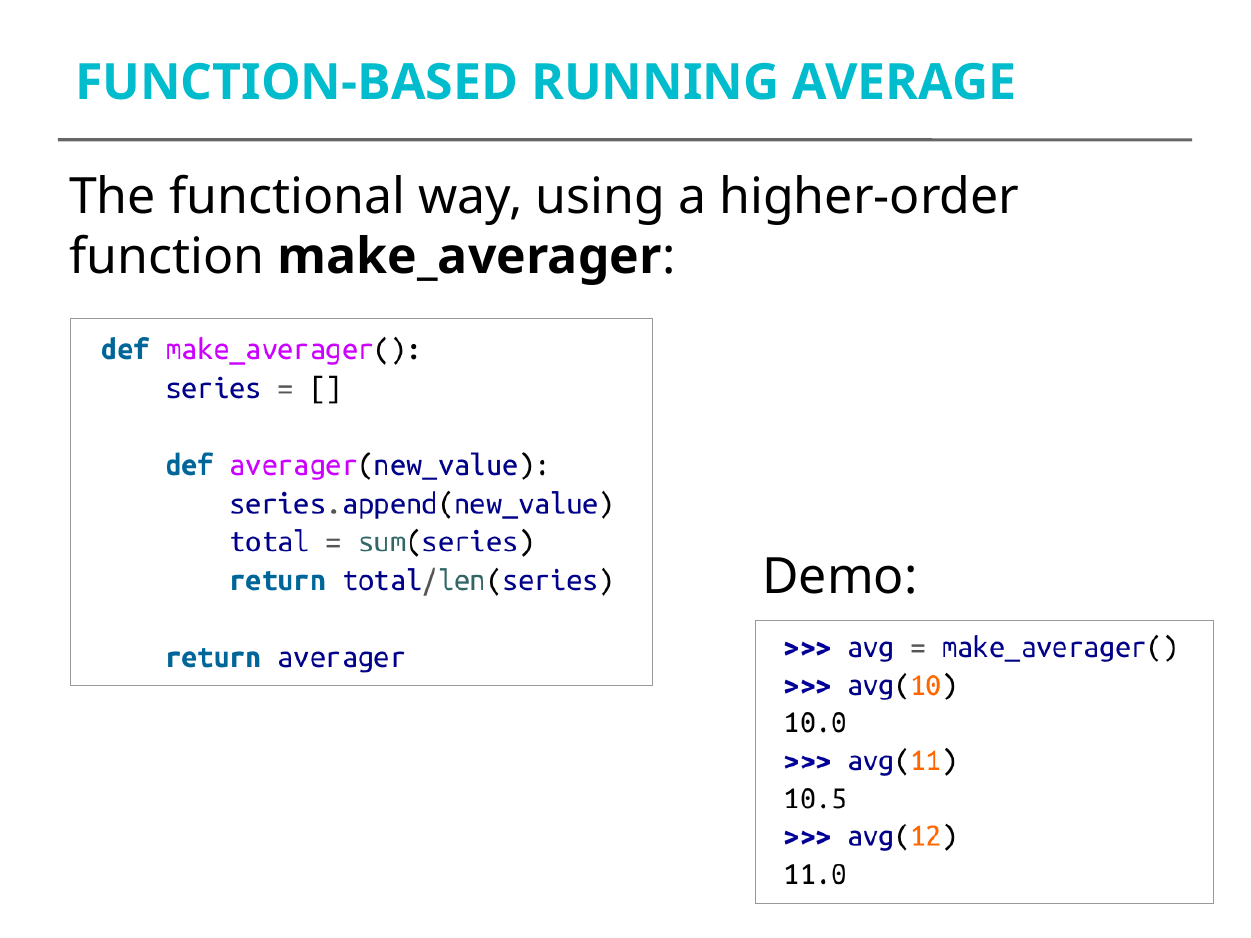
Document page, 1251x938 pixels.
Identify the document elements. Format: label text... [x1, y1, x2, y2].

picture [70, 318, 653, 686]
list Demo: [750, 531, 963, 626]
title FUNCTION-BASED RUNNING AVERAGE [62, 37, 1188, 122]
list The functional way, using a higher-order function make_averager: [56, 151, 1182, 367]
picture [755, 620, 1214, 904]
